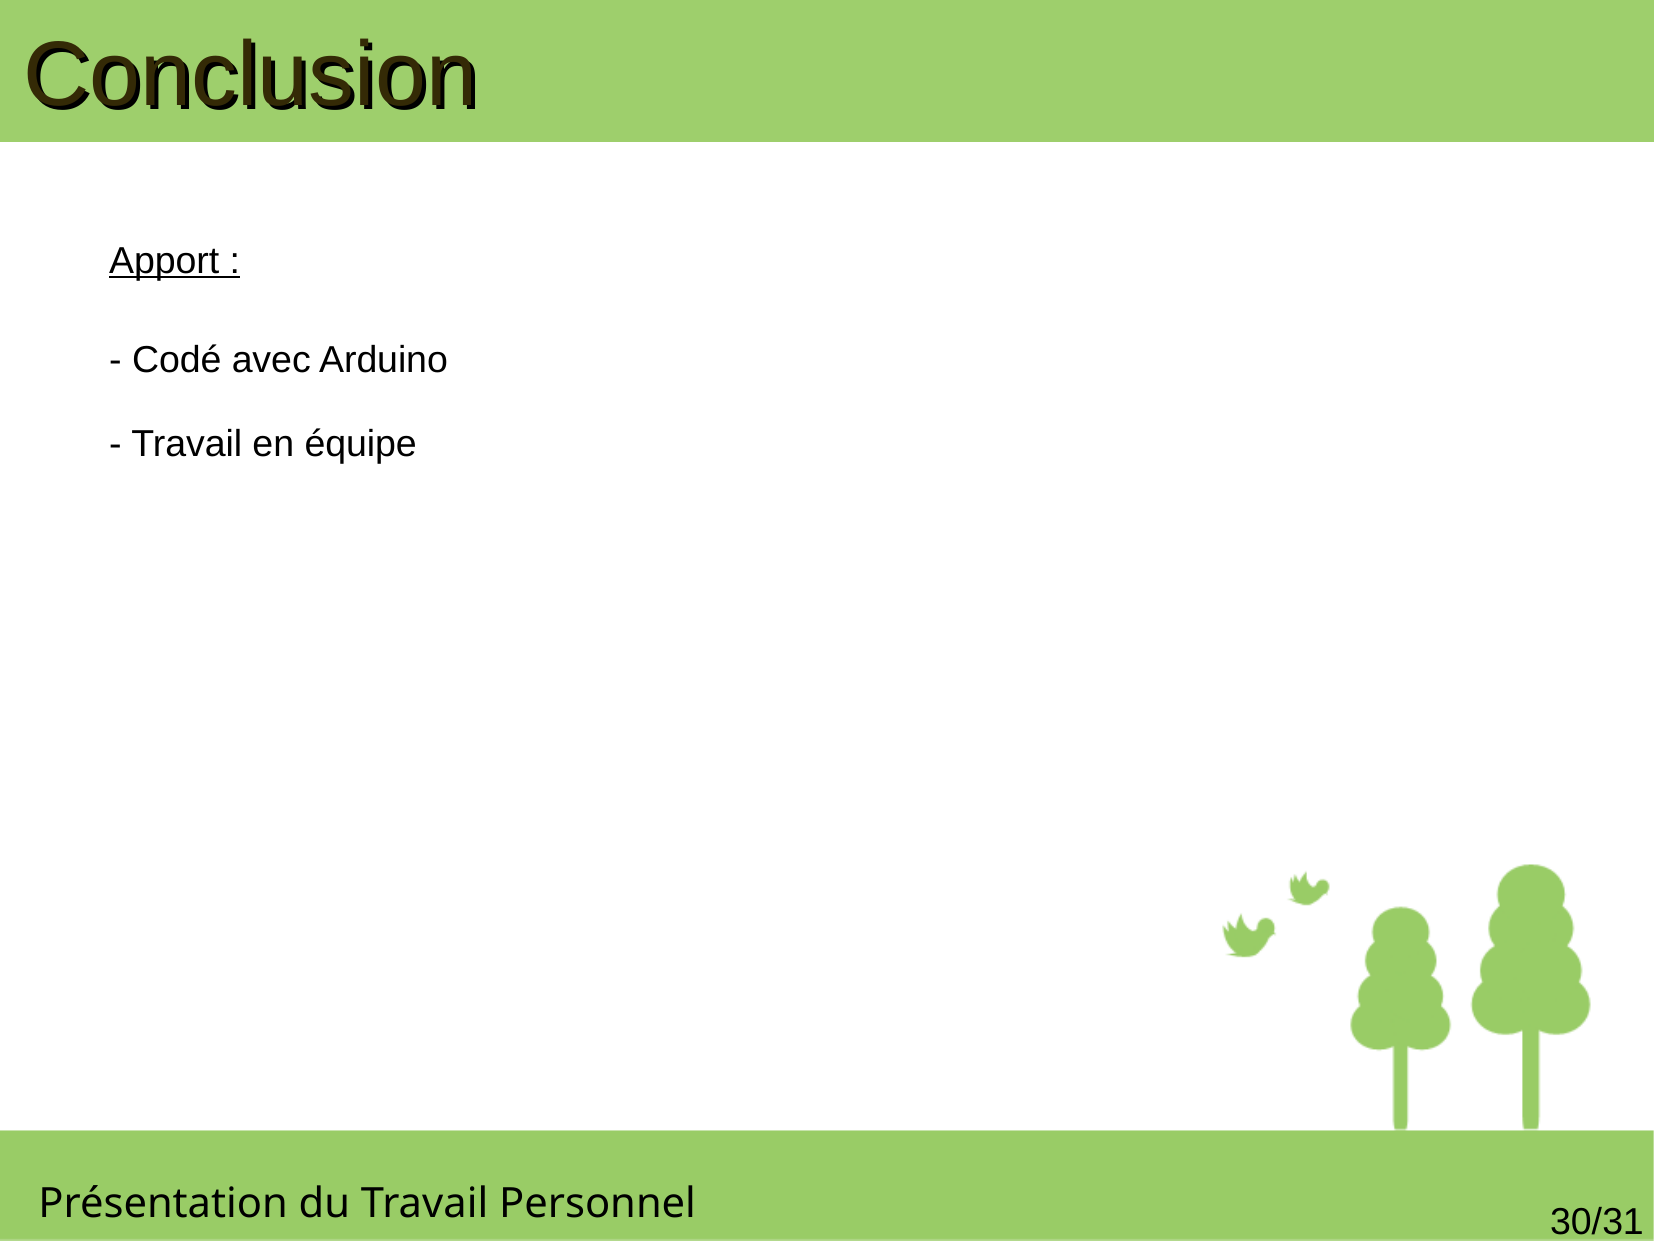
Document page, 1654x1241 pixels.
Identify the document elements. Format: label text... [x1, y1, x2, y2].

text_box - Codé avec Arduino - Travail en équipe [94, 330, 579, 514]
text_box Apport : [94, 232, 272, 290]
list [82, 249, 1571, 969]
text_box [0, 0, 1654, 142]
text_box Présentation du Travail Personnel [23, 1165, 1441, 1229]
text_box <numéro>/31 [1535, 1192, 1654, 1241]
picture [0, 142, 1654, 1241]
title Conclusion [23, 5, 1654, 142]
